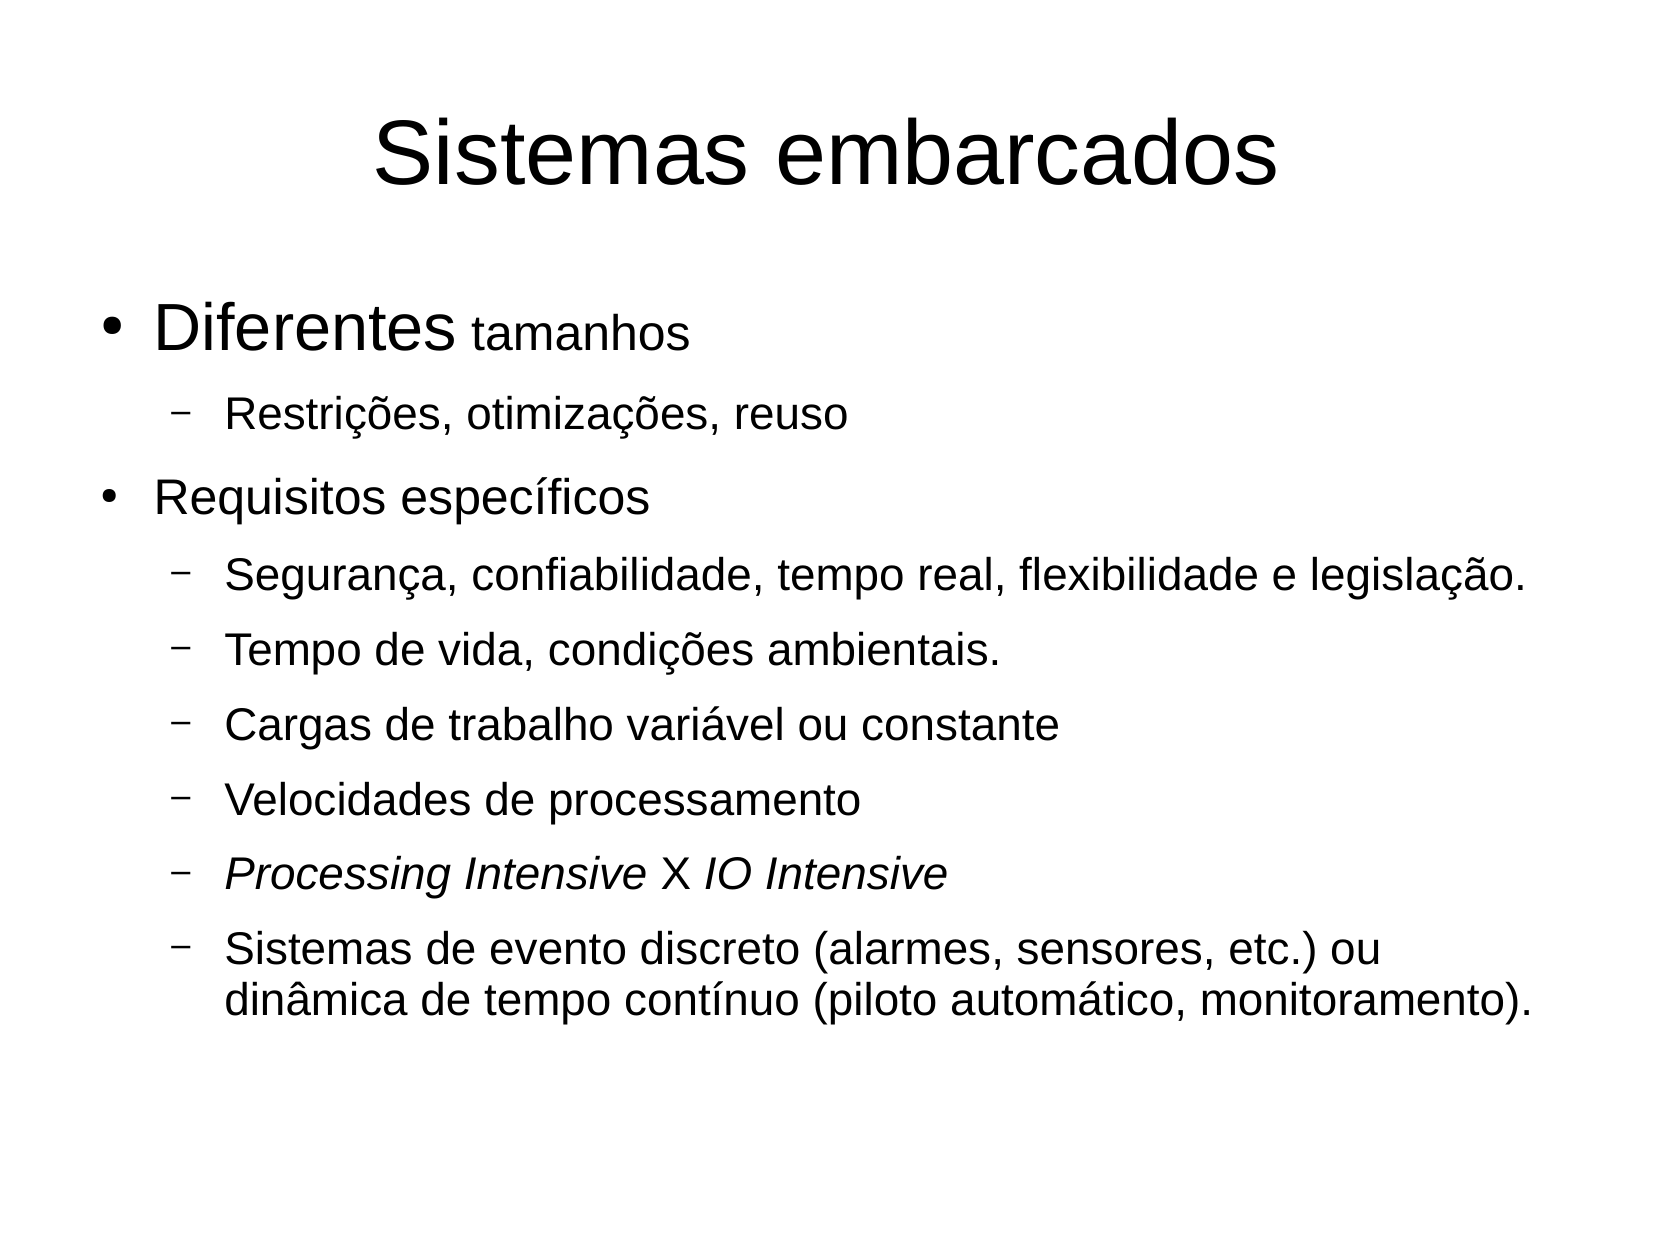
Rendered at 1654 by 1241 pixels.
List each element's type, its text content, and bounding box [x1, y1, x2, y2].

list Diferentes tamanhos Restrições, otimizações, reuso Requisitos específicos Segurança, confiabilidade, tempo real, flexibilidade e legislação. Tempo de vida, condições ambientais. Cargas de trabalho variável ou constante Velocidades de processamento Processing Intensive X IO Intensive Sistemas de evento discreto (alarmes, sensores, etc.) ou dinâmica de tempo contínuo (piloto automático, monitoramento). [82, 290, 1571, 1032]
title Sistemas embarcados [82, 49, 1571, 257]
